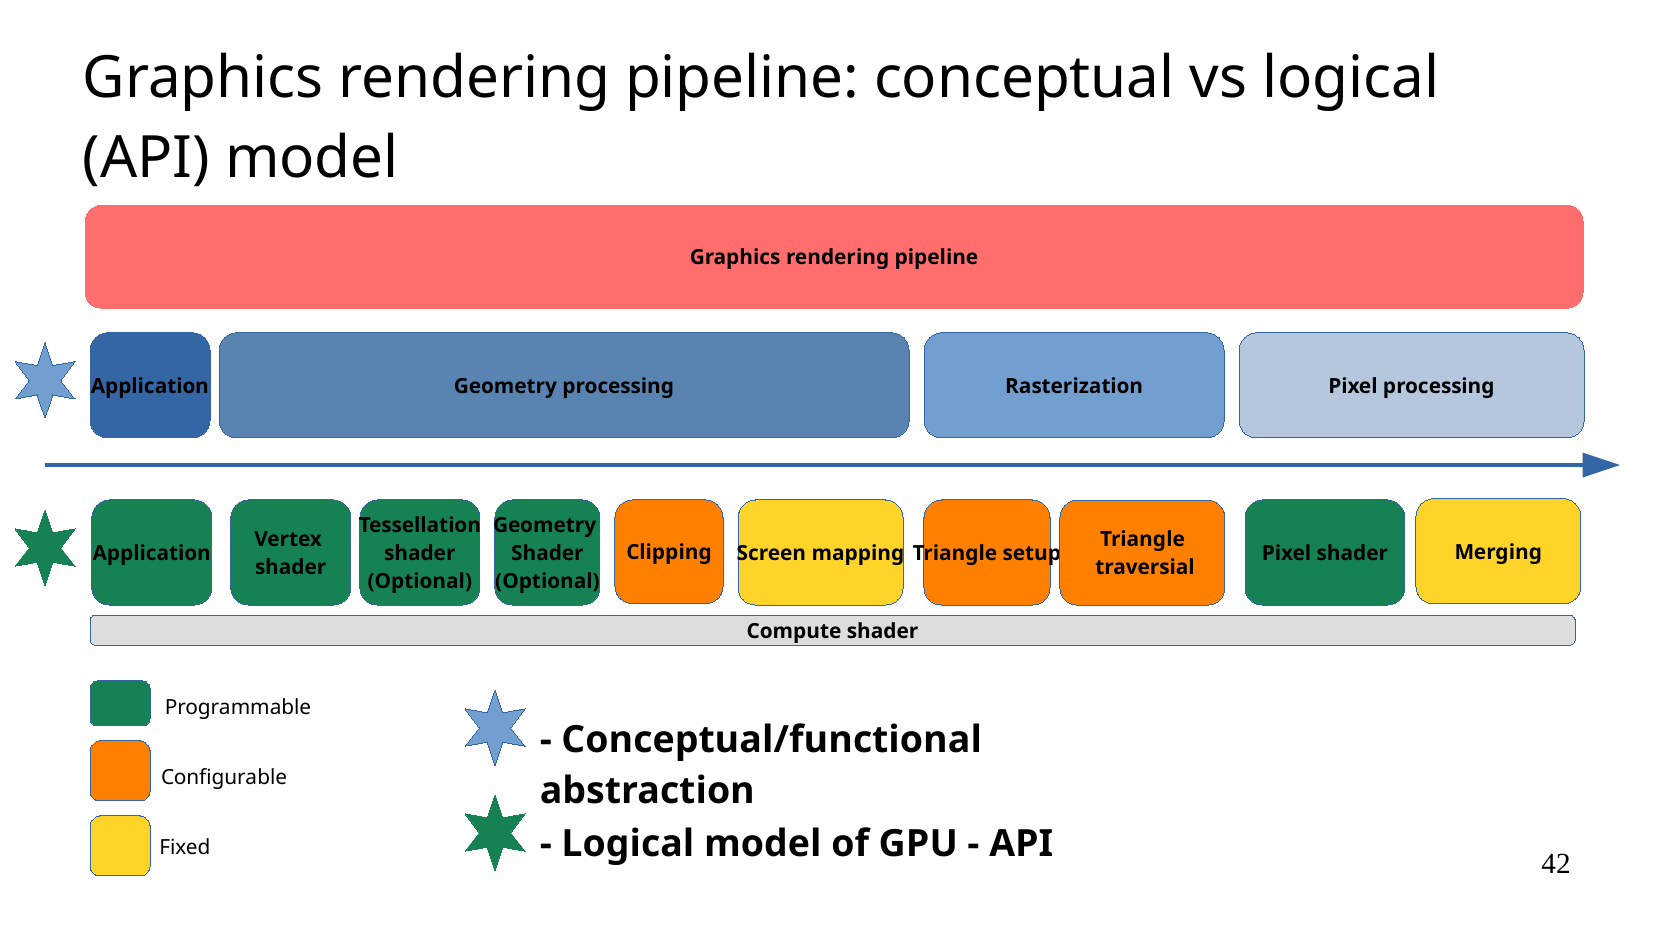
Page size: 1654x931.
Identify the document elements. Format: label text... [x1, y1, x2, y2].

text_box Application [91, 499, 212, 606]
text_box Programmable [150, 685, 289, 726]
text_box Compute shader [90, 615, 1576, 646]
text_box Geometry processing [219, 332, 910, 438]
text_box [15, 510, 76, 586]
text_box Vertex shader [230, 499, 351, 606]
text_box Application [90, 332, 211, 438]
text_box Screen mapping [738, 499, 904, 606]
text_box [90, 680, 150, 726]
text_box Tessellation shader (Optional) [359, 499, 480, 606]
text_box [465, 690, 525, 766]
text_box Clipping [614, 499, 724, 604]
text_box Triangle traversial [1059, 500, 1225, 606]
text_box - Conceptual/functional abstraction [525, 705, 1141, 767]
text_box Pixel shader [1245, 499, 1405, 606]
text_box Triangle setup [923, 499, 1051, 606]
text_box [90, 740, 151, 801]
text_box Geometry Shader (Optional) [494, 499, 600, 606]
text_box Graphics rendering pipeline [84, 204, 1585, 310]
text_box Pixel processing [1239, 332, 1585, 438]
text_box Configurable [146, 754, 272, 796]
text_box - Logical model of GPU - API [525, 808, 1141, 871]
text_box Fixed [144, 825, 214, 866]
text_box [90, 815, 151, 876]
text_box [465, 795, 525, 871]
text_box [15, 342, 76, 418]
text_box Rasterization [924, 332, 1225, 438]
title Graphics rendering pipeline: conceptual vs logical (API) model [82, 37, 1571, 193]
text_box Merging [1415, 498, 1581, 604]
